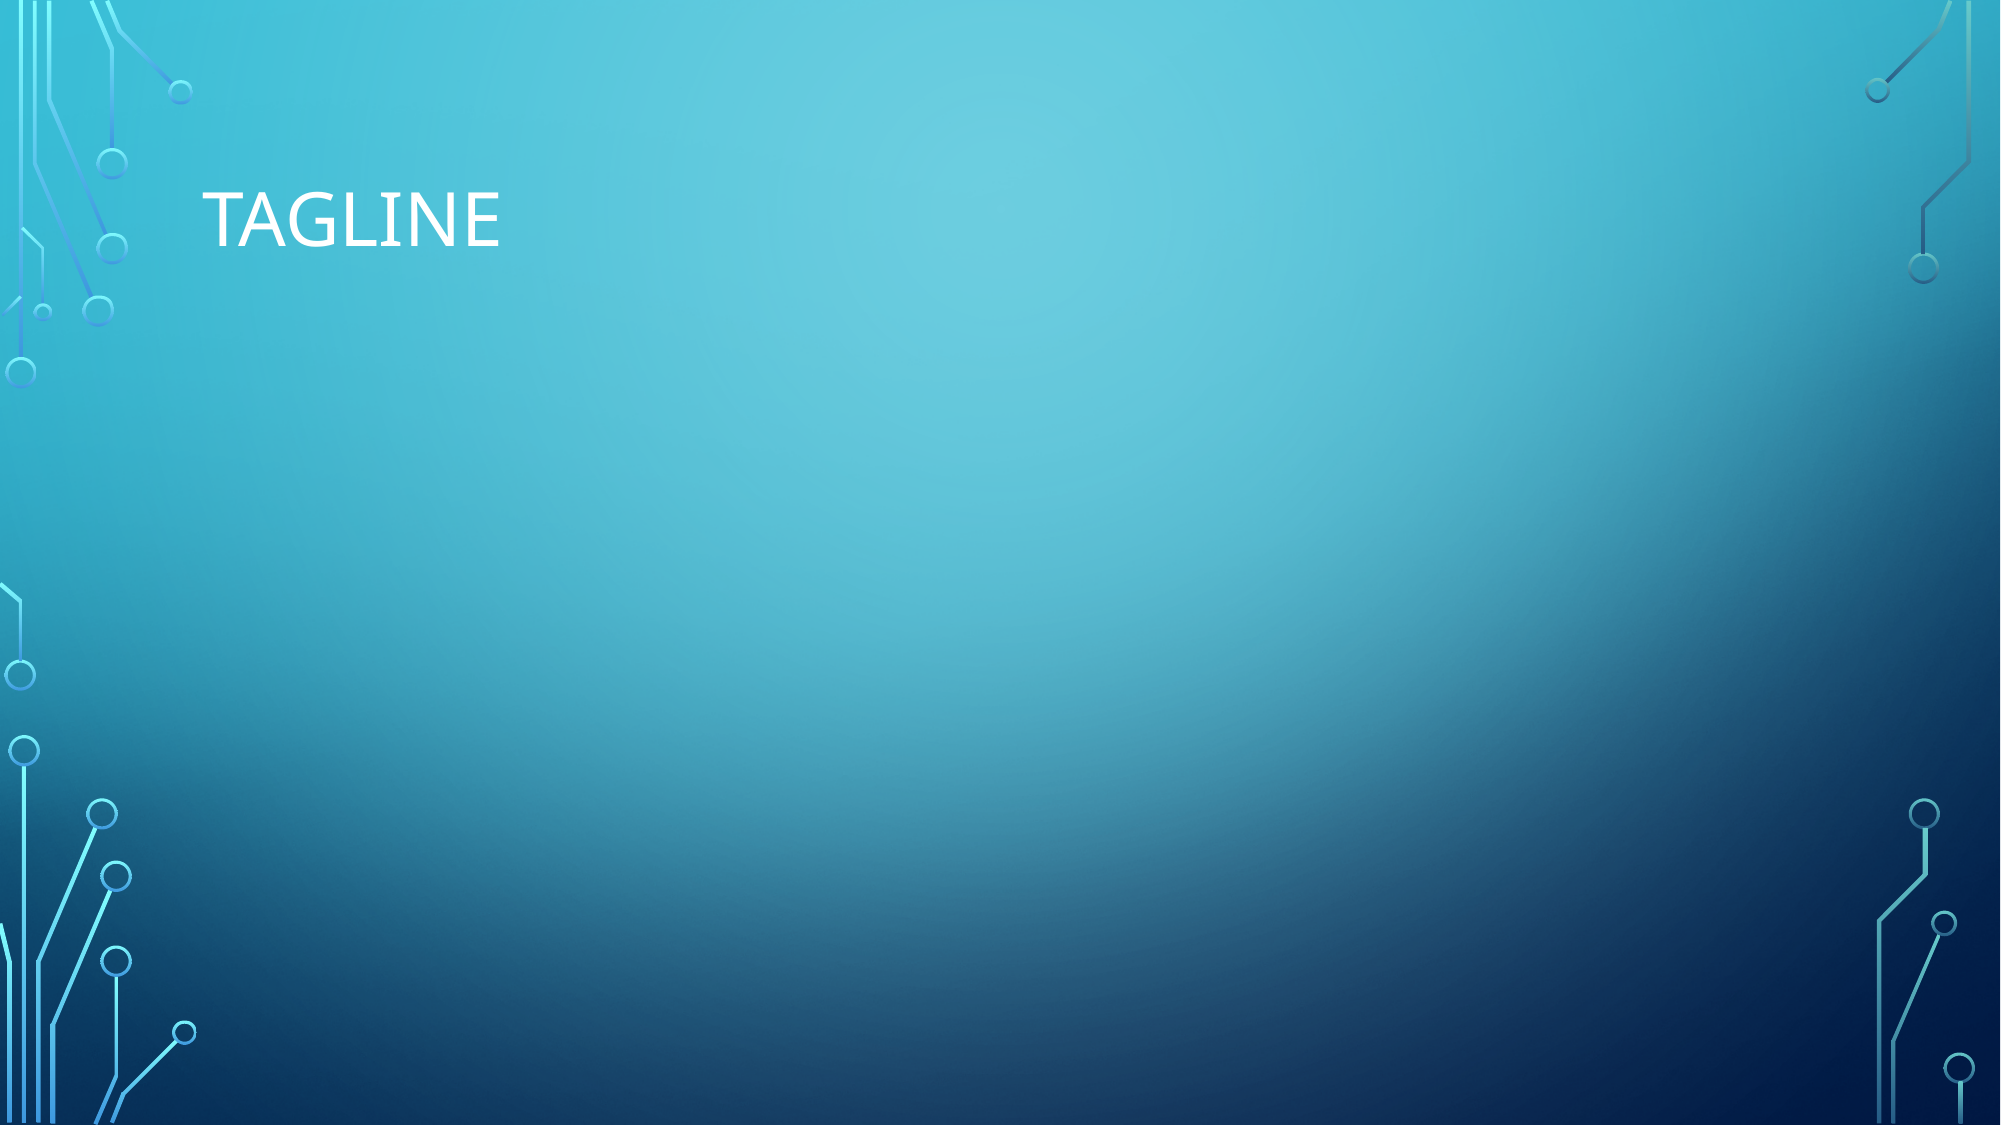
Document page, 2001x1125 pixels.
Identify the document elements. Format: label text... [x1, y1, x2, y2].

title Tagline [187, 101, 1813, 344]
